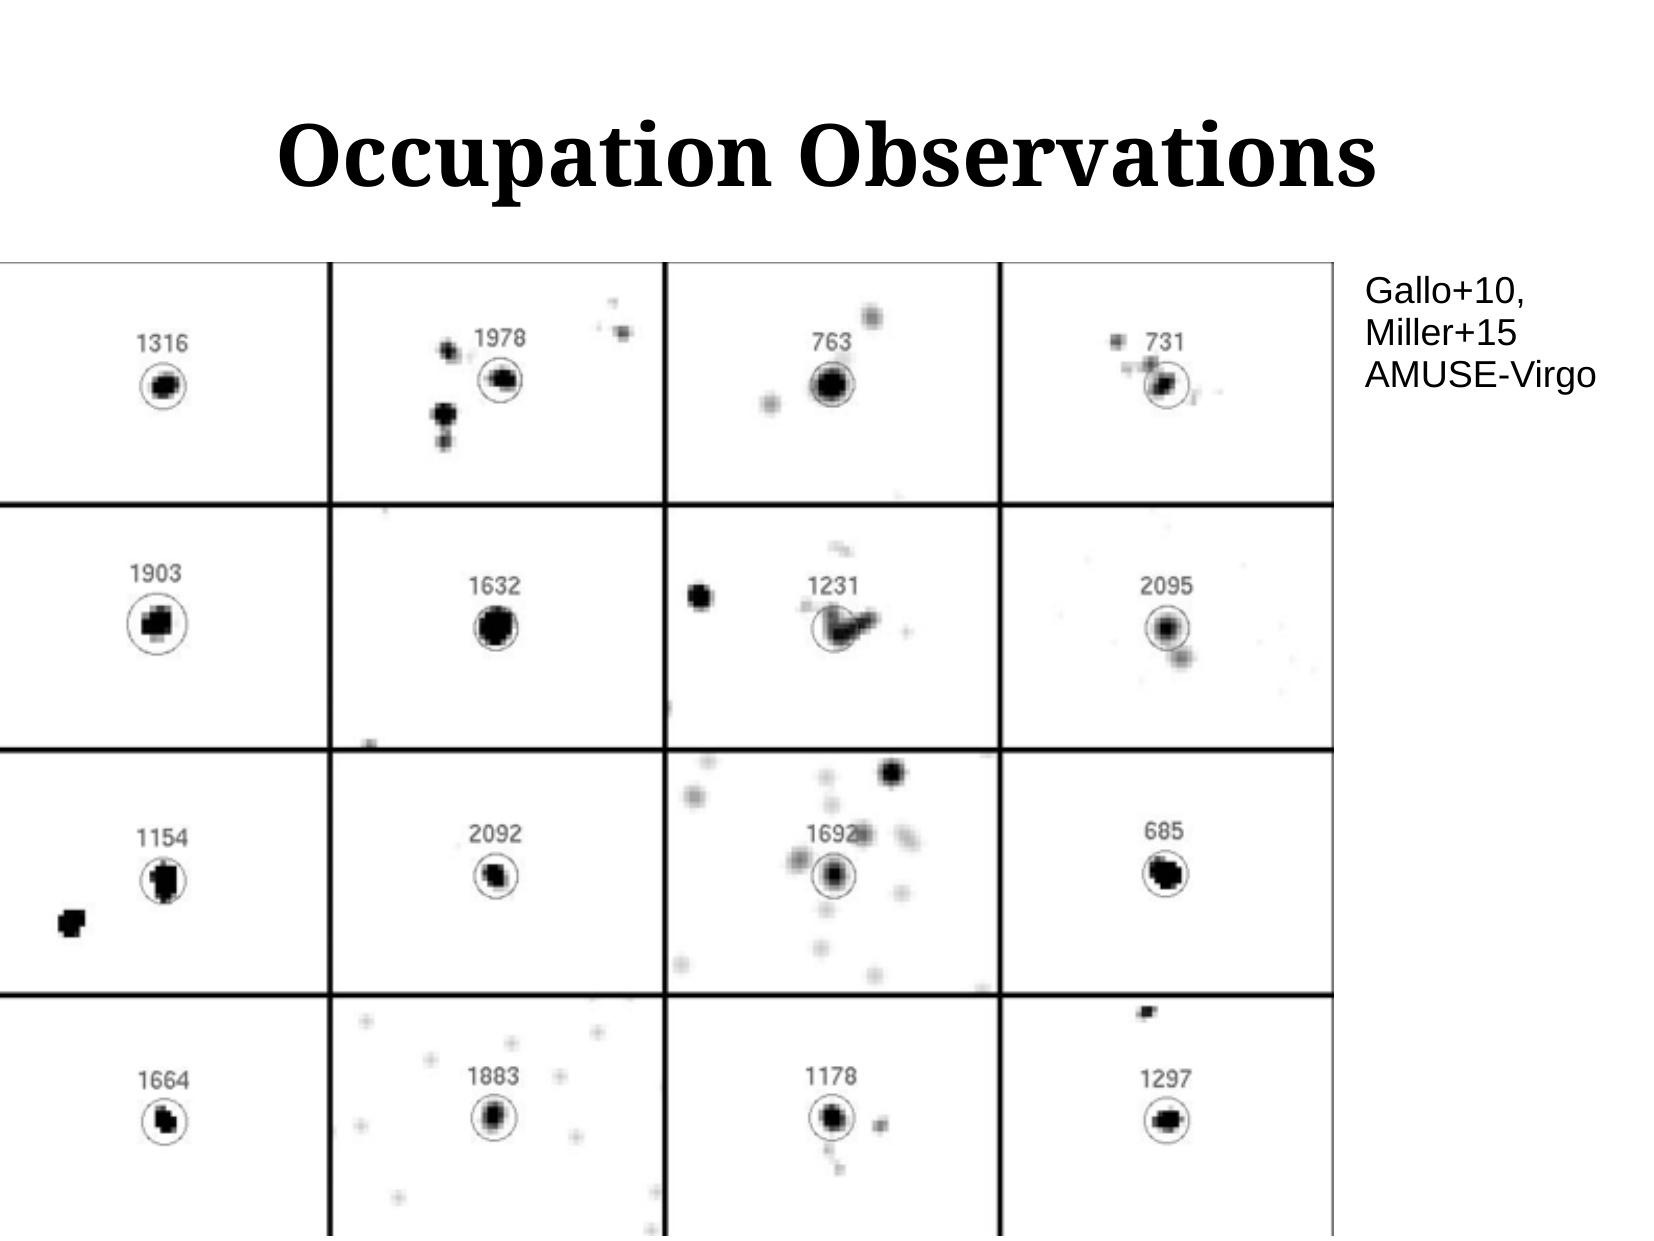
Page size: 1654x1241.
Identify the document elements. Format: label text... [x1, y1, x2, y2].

text_box Gallo+10, Miller+15 AMUSE-Virgo [1350, 262, 1651, 530]
title Occupation Observations [82, 49, 1571, 257]
picture [0, 262, 1334, 1236]
